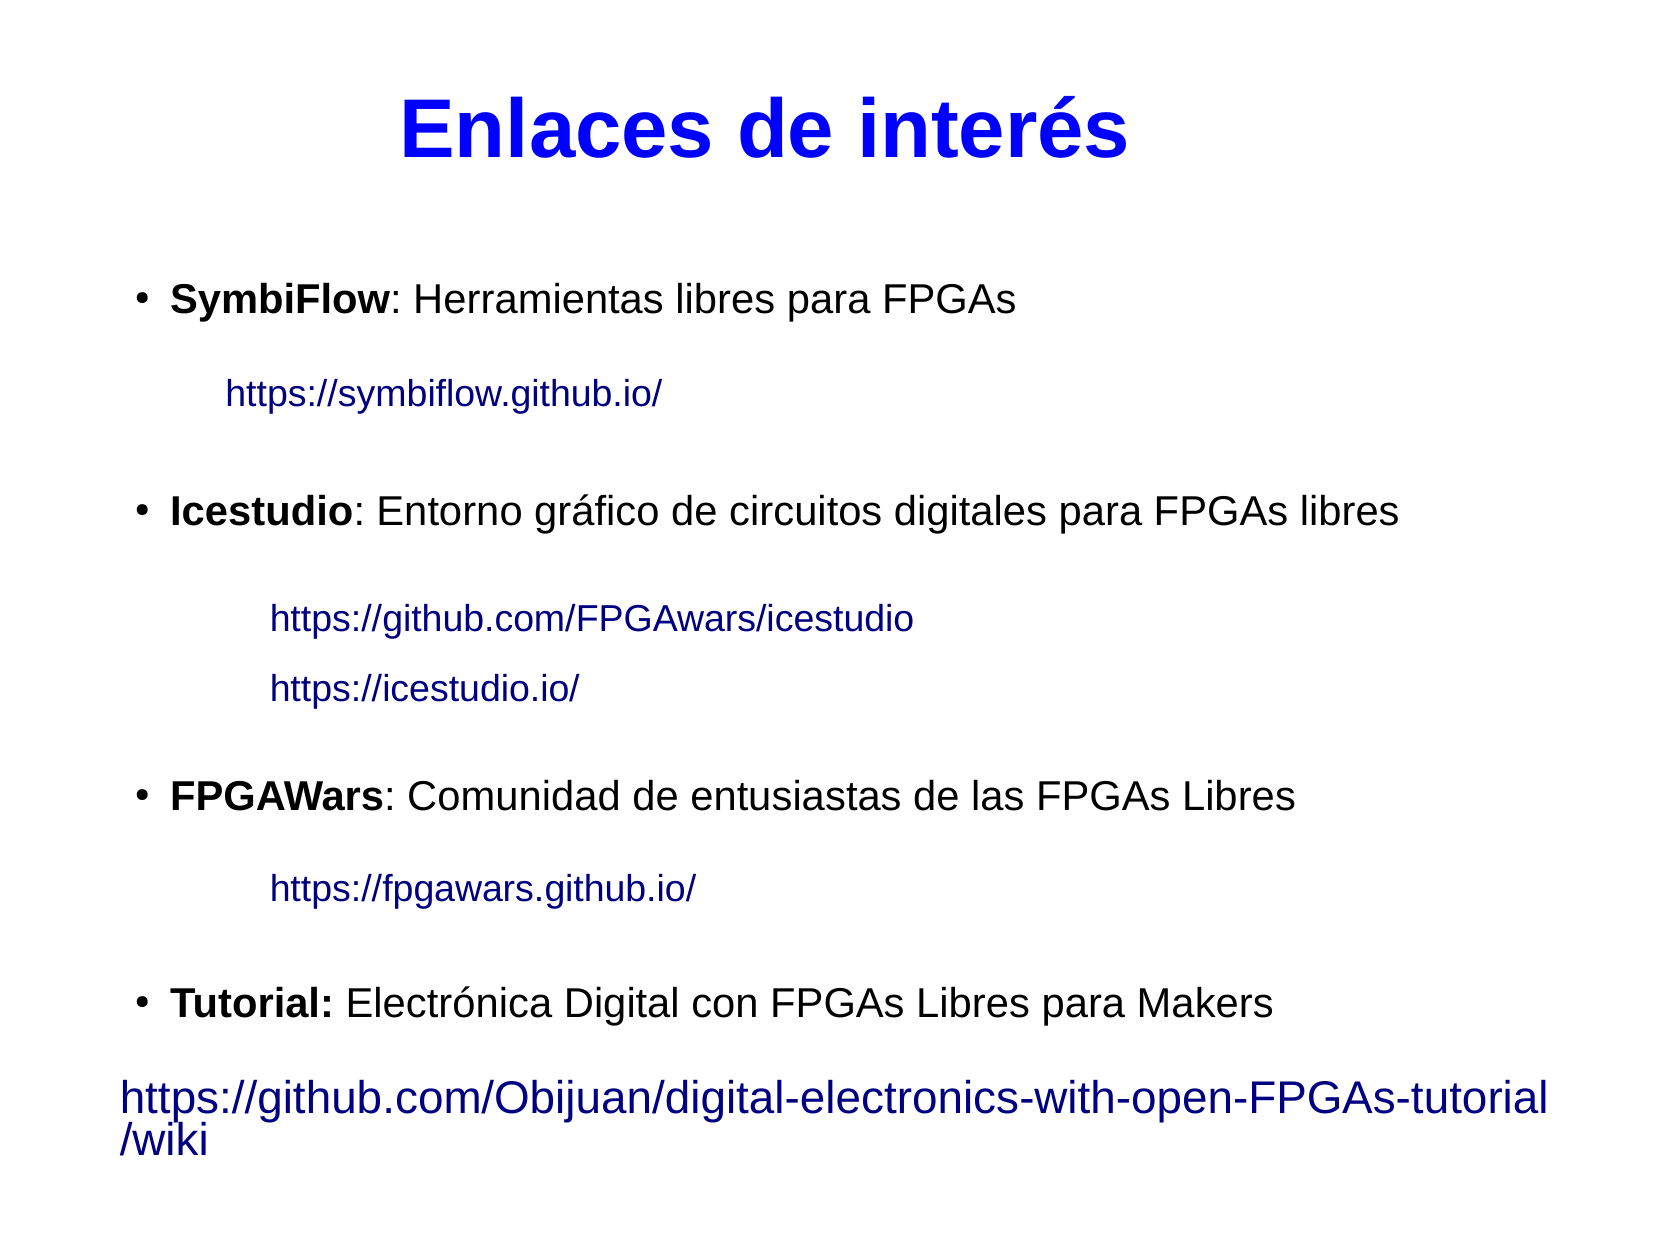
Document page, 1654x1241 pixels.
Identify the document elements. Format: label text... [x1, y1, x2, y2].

text_box https://github.com/FPGAwars/icestudio [255, 589, 1201, 661]
text_box https://symbiflow.github.io/ [210, 364, 901, 436]
text_box https://icestudio.io/ [255, 660, 828, 731]
text_box Enlaces de interés [105, 75, 1426, 196]
text_box SymbiFlow: Herramientas libres para FPGAs [120, 268, 1114, 331]
text_box Tutorial: Electrónica Digital con FPGAs Libres para Makers [120, 972, 1576, 1081]
text_box https://github.com/Obijuan/digital-electronics-with-open-FPGAs-tutorial/wiki [105, 1065, 1576, 1136]
text_box Icestudio: Entorno gráfico de circuitos digitales para FPGAs libres [120, 480, 1576, 588]
text_box https://fpgawars.github.io/ [255, 873, 1051, 931]
text_box FPGAWars: Comunidad de entusiastas de las FPGAs Libres [120, 765, 1576, 873]
